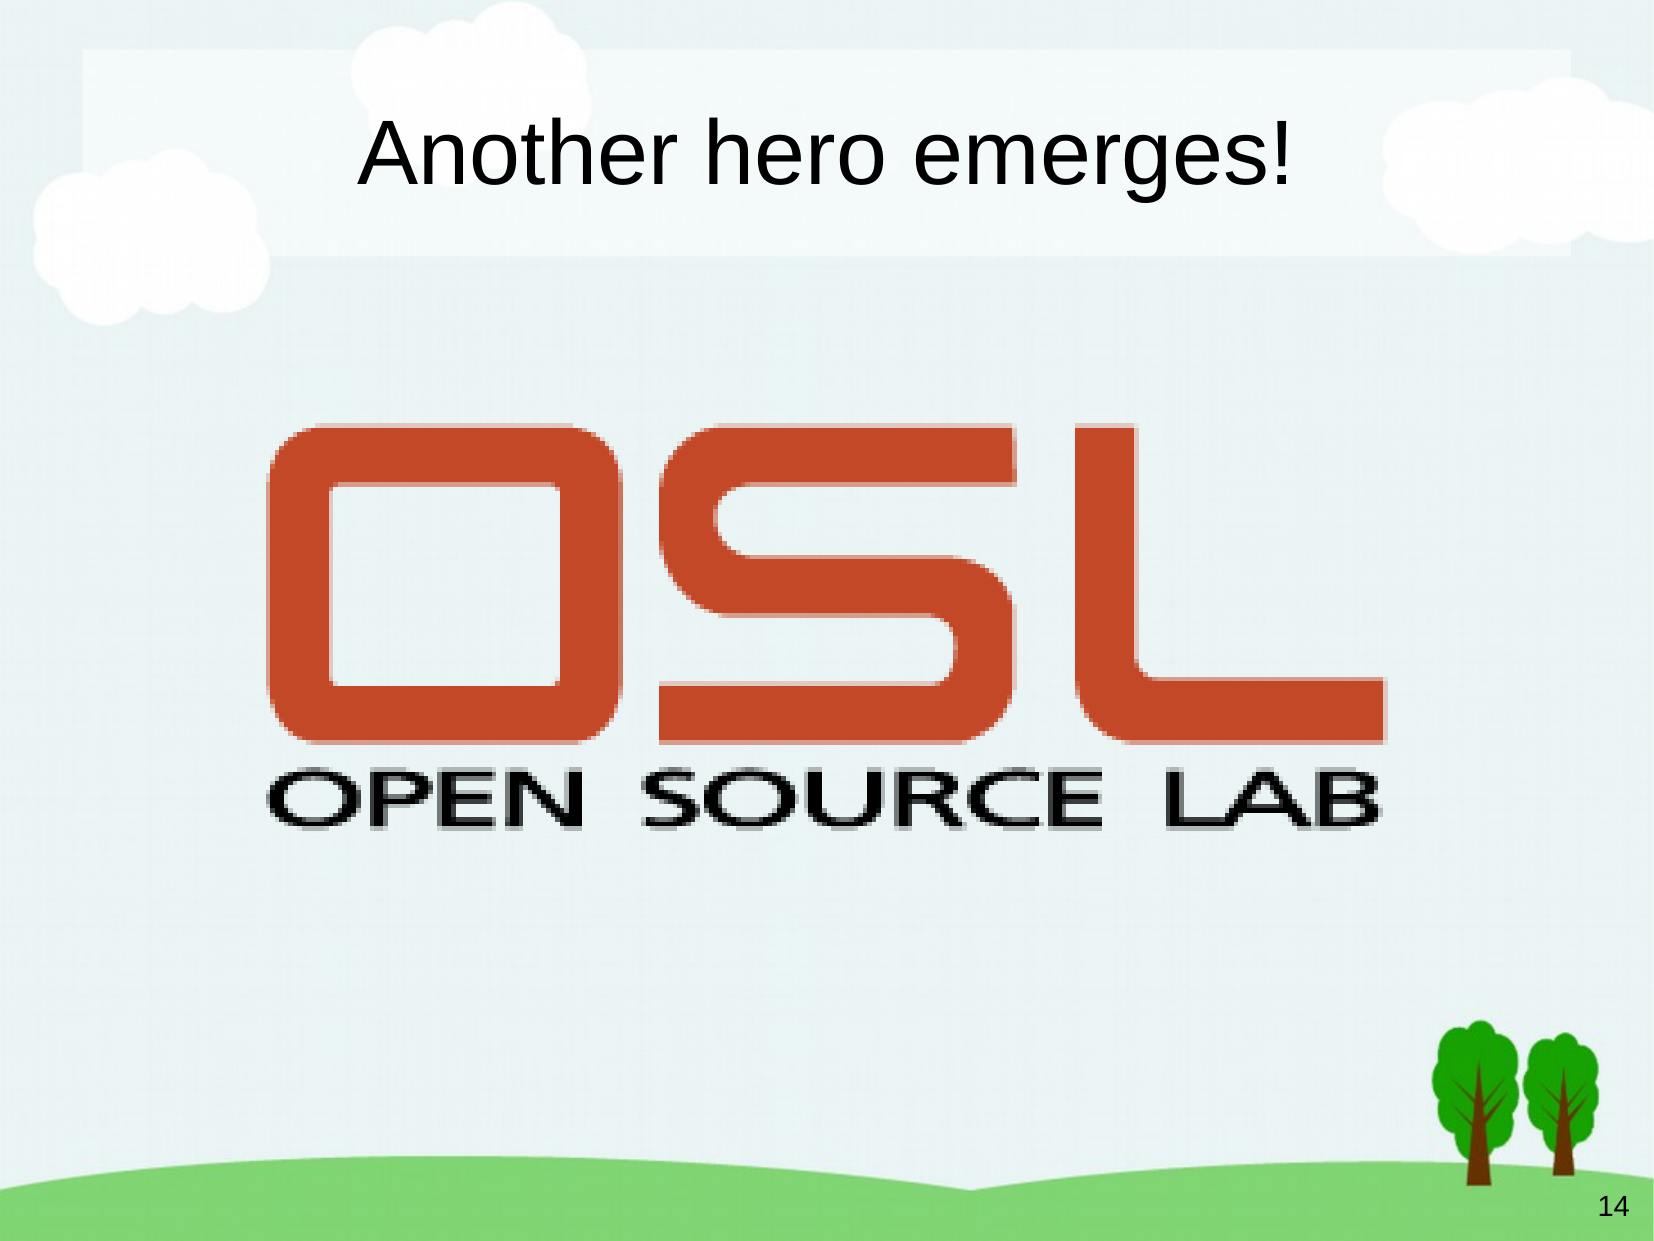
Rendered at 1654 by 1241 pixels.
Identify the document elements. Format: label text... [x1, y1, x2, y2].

title Another hero emerges! [82, 49, 1571, 257]
picture [0, 0, 1654, 1241]
